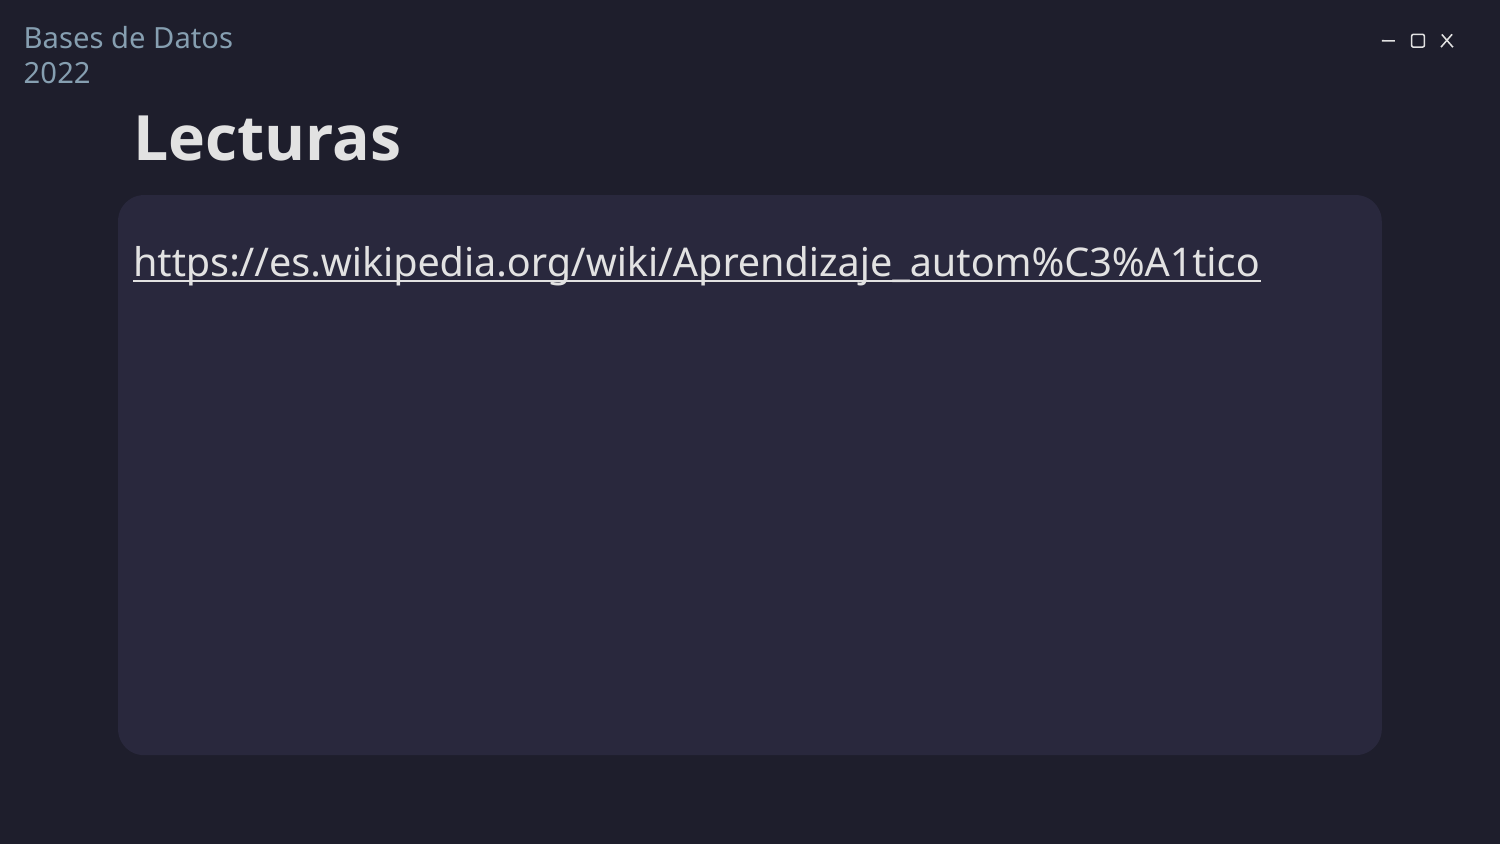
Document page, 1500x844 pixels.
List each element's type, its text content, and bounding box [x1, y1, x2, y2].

title Lecturas [118, 88, 1382, 183]
list https://es.wikipedia.org/wiki/Aprendizaje_autom%C3%A1tico [118, 195, 1382, 750]
